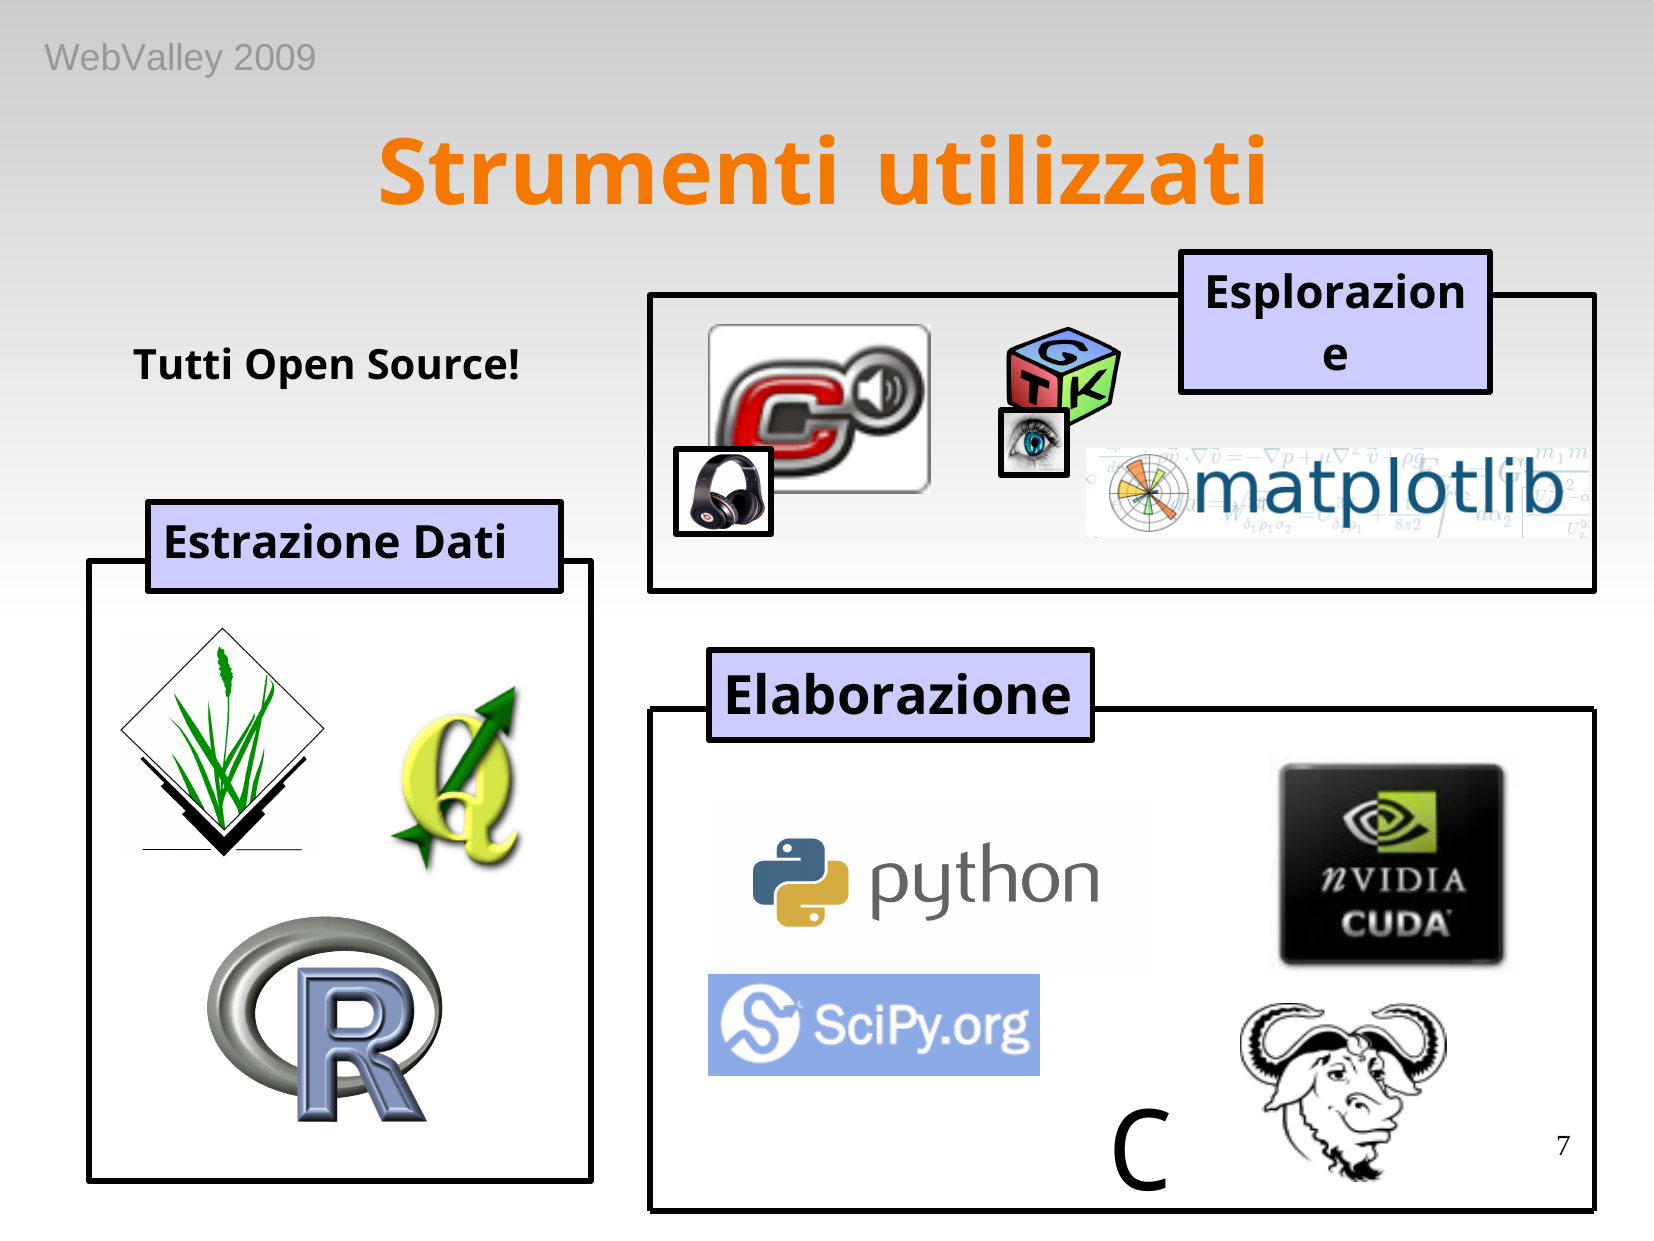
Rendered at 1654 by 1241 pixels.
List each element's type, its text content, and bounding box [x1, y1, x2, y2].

picture [360, 679, 562, 886]
picture [206, 915, 443, 1123]
picture [1003, 413, 1065, 473]
text_box Estrazione Dati [147, 501, 562, 591]
text_box Elaborazione [708, 649, 1093, 740]
text_box Tutti Open Source! [118, 327, 591, 401]
text_box C [1092, 1062, 1182, 1209]
picture [708, 324, 931, 494]
picture [1269, 755, 1520, 975]
title Strumenti utilizzati [118, 73, 1531, 266]
picture [1240, 1003, 1447, 1182]
text_box WebValley 2009 [29, 29, 355, 87]
picture [679, 451, 768, 532]
text_box Esplorazione [1181, 251, 1490, 331]
picture [708, 797, 1152, 1076]
picture [1003, 324, 1122, 433]
picture [119, 627, 325, 857]
picture [1086, 448, 1589, 538]
